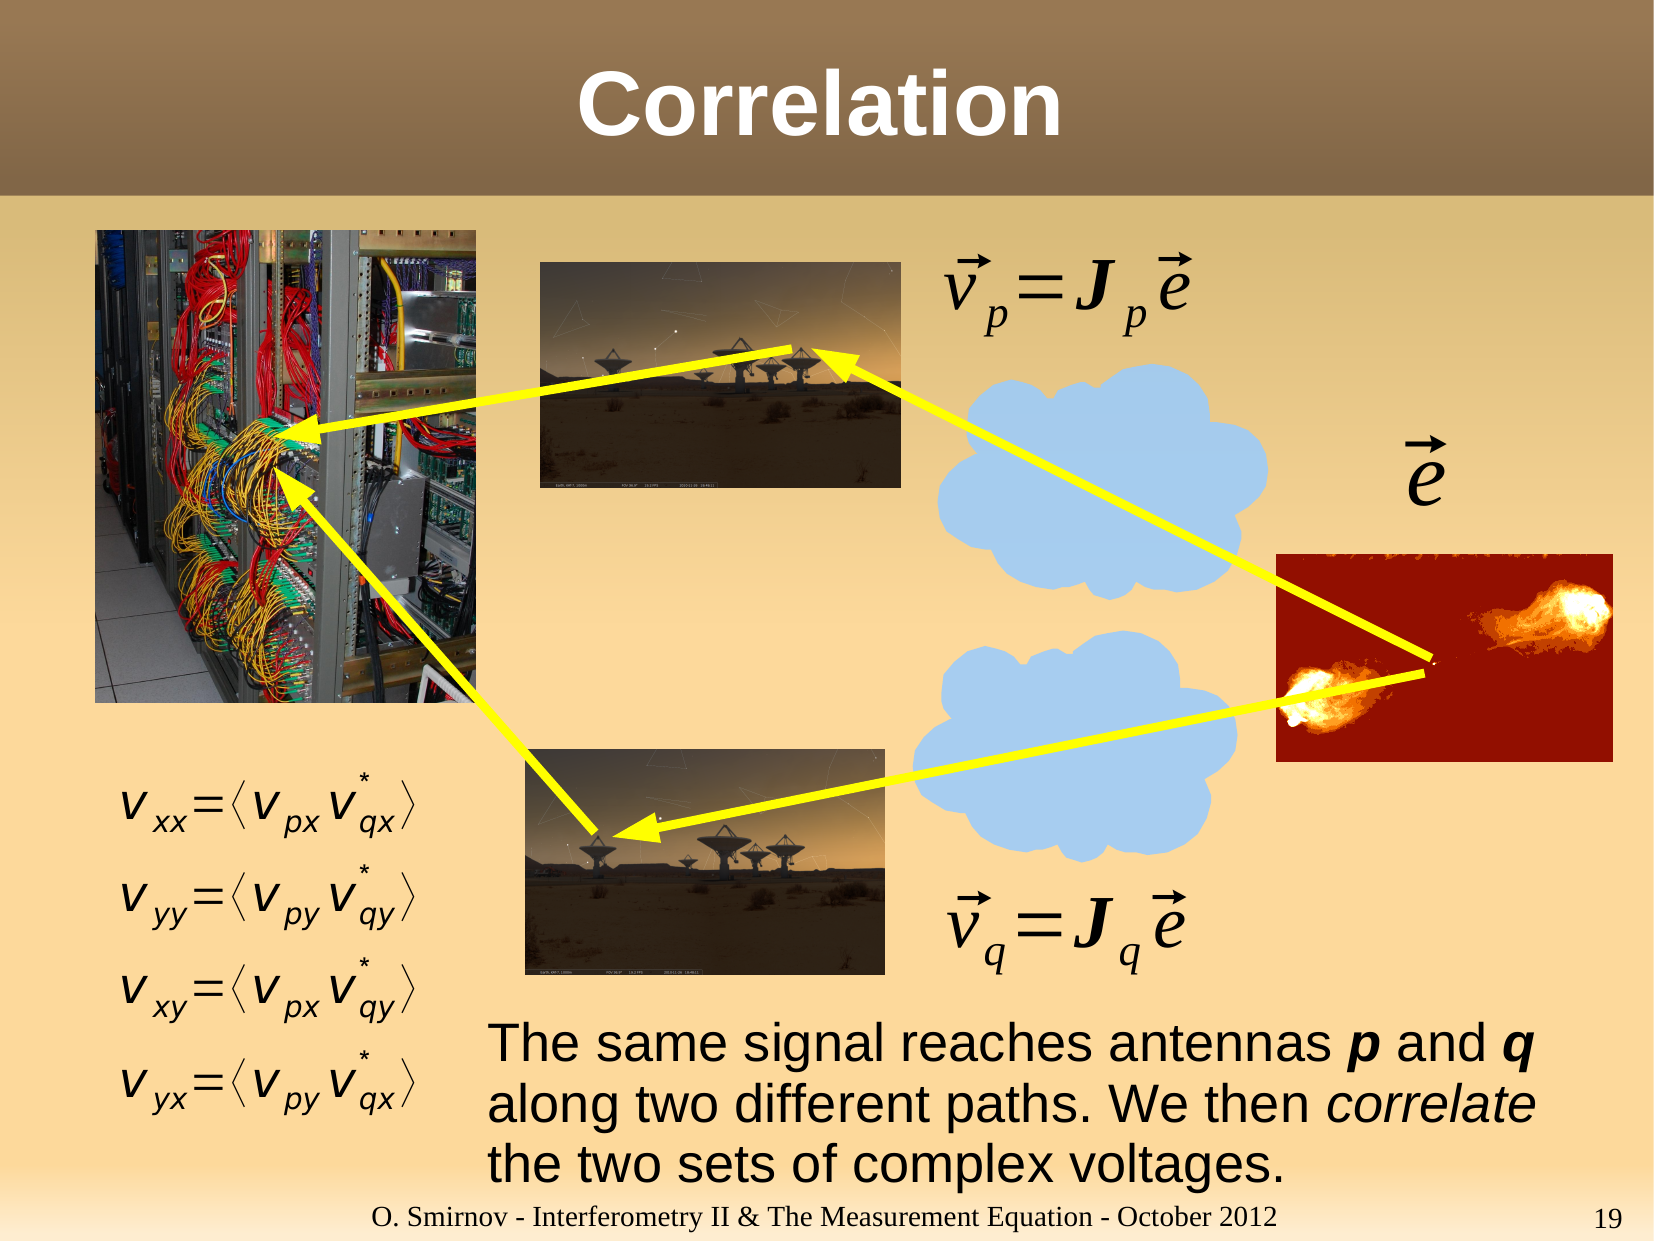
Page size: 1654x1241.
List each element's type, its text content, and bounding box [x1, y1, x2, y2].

picture [1613, 1210, 1619, 1227]
list The same signal reaches antennas p and q along two different paths. We then correlate the two sets of complex voltages. [487, 1012, 1613, 1241]
text_box [967, 363, 1269, 555]
text_box [912, 630, 1230, 771]
chart [935, 243, 1201, 338]
picture [482, 1213, 487, 1225]
chart [1395, 424, 1455, 526]
chart [937, 881, 1195, 976]
chart [112, 750, 423, 1208]
title Correlation [76, 0, 1565, 208]
picture [0, 0, 1654, 1241]
text_box [914, 717, 1238, 863]
text_box [937, 432, 1232, 601]
